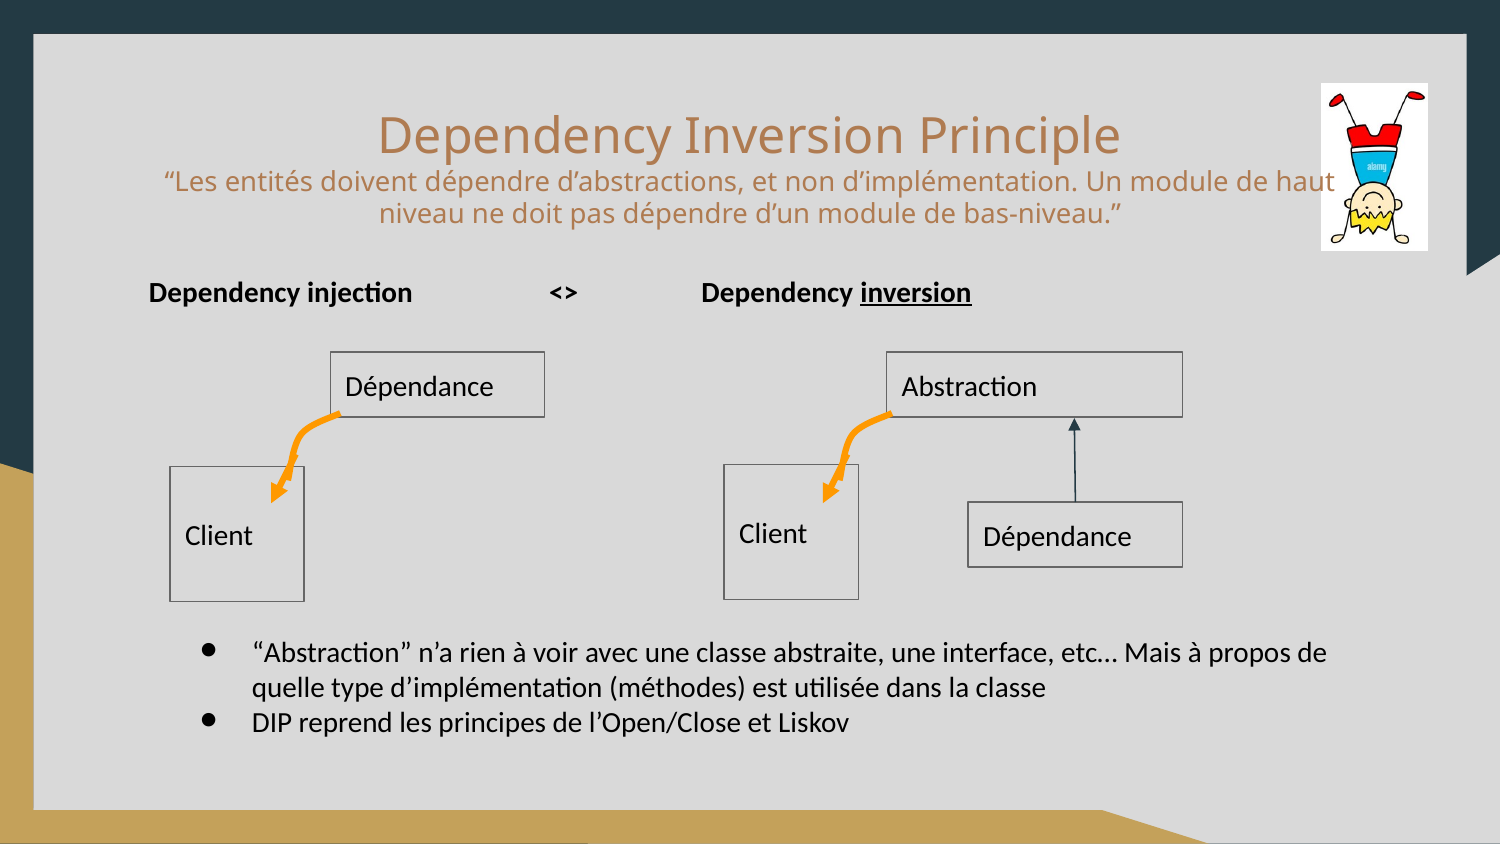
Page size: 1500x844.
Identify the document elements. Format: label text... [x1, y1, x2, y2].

picture [1321, 83, 1428, 251]
text_box Client [724, 464, 859, 600]
text_box Dependency injection <> Dependency inversion [133, 258, 1419, 324]
title Dependency Inversion Principle “Les entités doivent dépendre d’abstractions, et non d’implémentation. Un module de haut niveau ne doit pas dépendre d’un module de bas-niveau.” [134, 88, 1366, 246]
text_box Abstraction [886, 351, 1183, 417]
picture [1368, 163, 1386, 171]
text_box “Abstraction” n’a rien à voir avec une classe abstraite, une interface, etc… Mais à propos de quelle type d’implémentation (méthodes) est utilisée dans la classe DIP reprend les principes de l’Open/Close et Liskov [161, 618, 1393, 754]
text_box Dépendance [330, 351, 545, 417]
text_box Dépendance [968, 501, 1183, 567]
text_box Client [169, 466, 305, 602]
